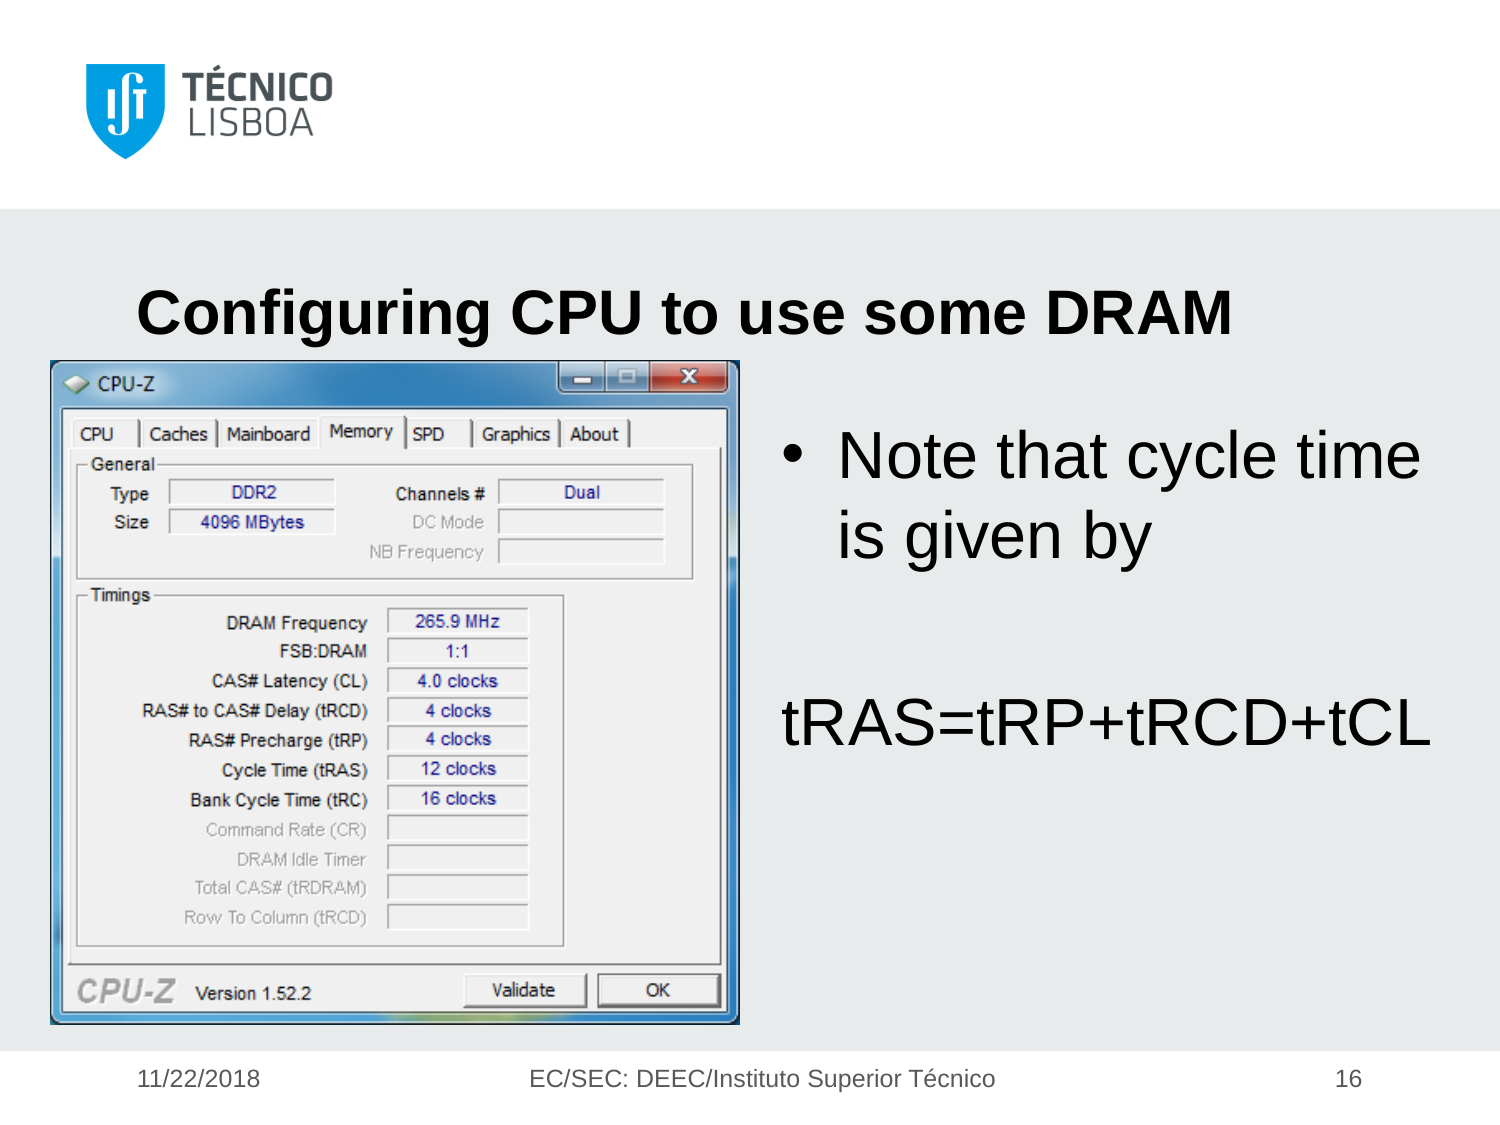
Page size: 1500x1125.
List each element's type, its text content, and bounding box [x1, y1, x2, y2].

slide_number 11/22/2018 [121, 1052, 425, 1103]
picture [0, 0, 1500, 1125]
title Configuring CPU to use some DRAM [121, 237, 1378, 381]
footer EC/SEC: DEEC/Instituto Superior Técnico [512, 1052, 1021, 1103]
list Note that cycle time is given by tRAS=tRP+tRCD+tCL [766, 404, 1478, 1010]
slide_number <number> [1077, 1052, 1378, 1103]
